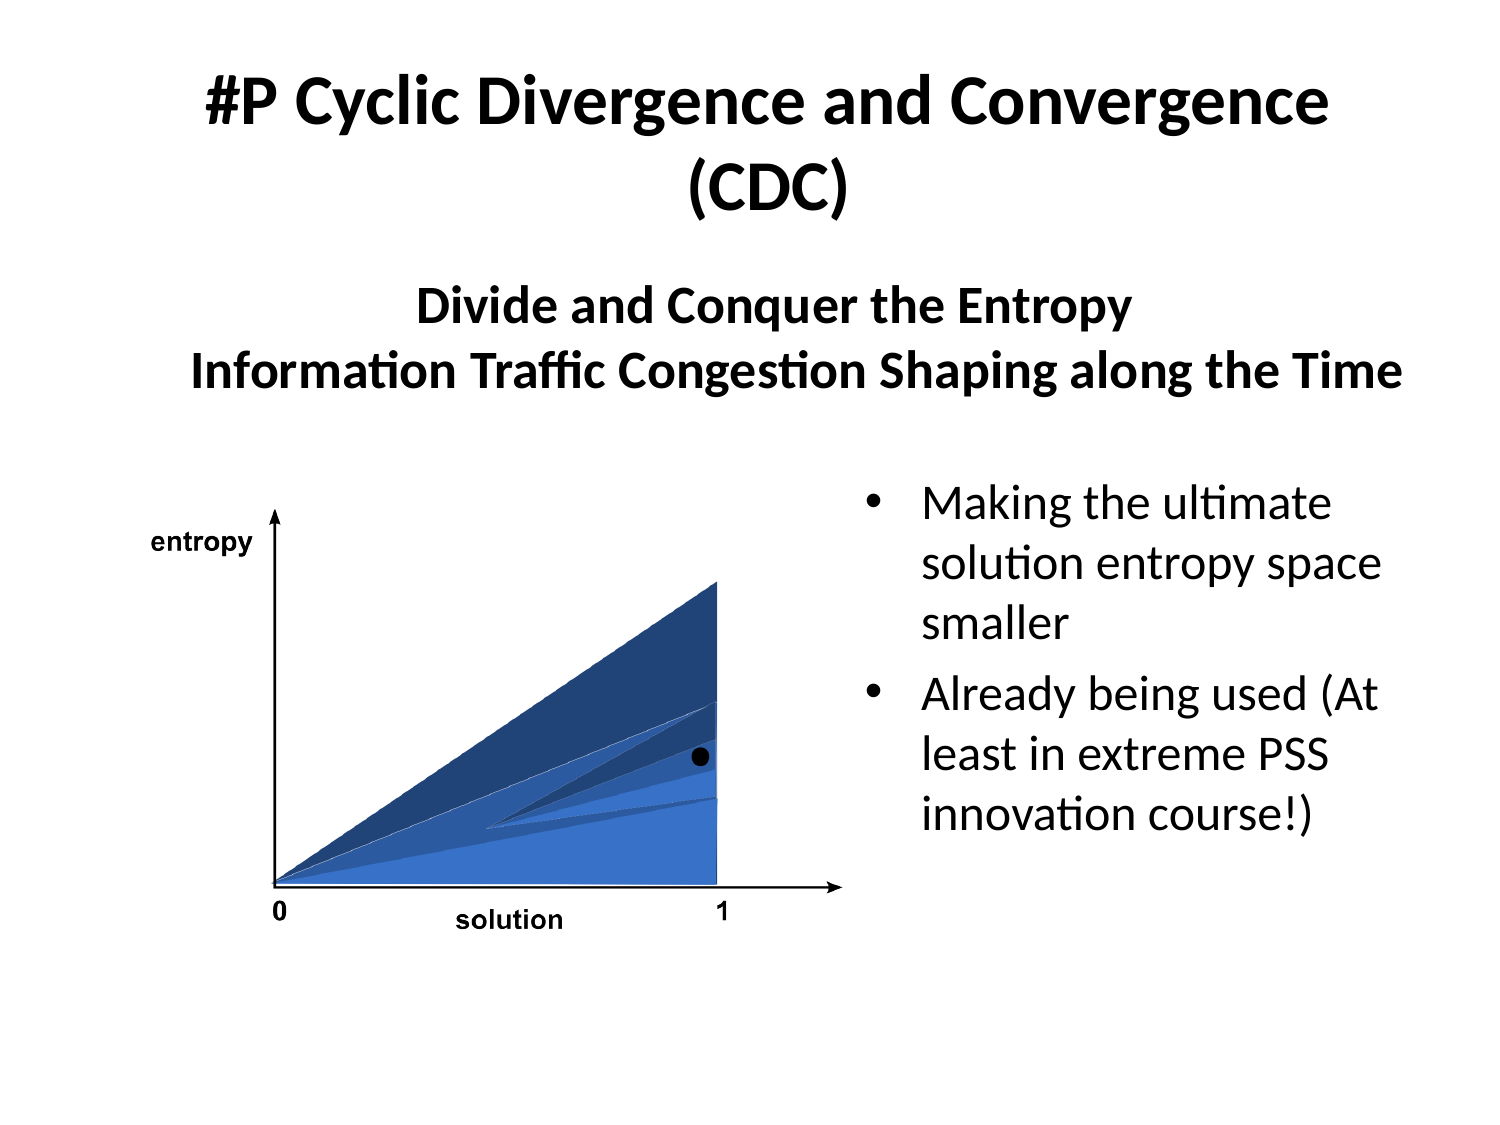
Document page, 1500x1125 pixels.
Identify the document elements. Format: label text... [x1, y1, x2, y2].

picture [142, 499, 852, 938]
list Divide and Conquer the Entropy Information Traffic Congestion Shaping along the Time [124, 262, 1425, 463]
title #P Cyclic Divergence and Convergence (CDC) [112, 45, 1425, 233]
text_box Making the ultimate solution entropy space smaller Already being used (At least in extreme PSS innovation course!) [849, 462, 1450, 1063]
